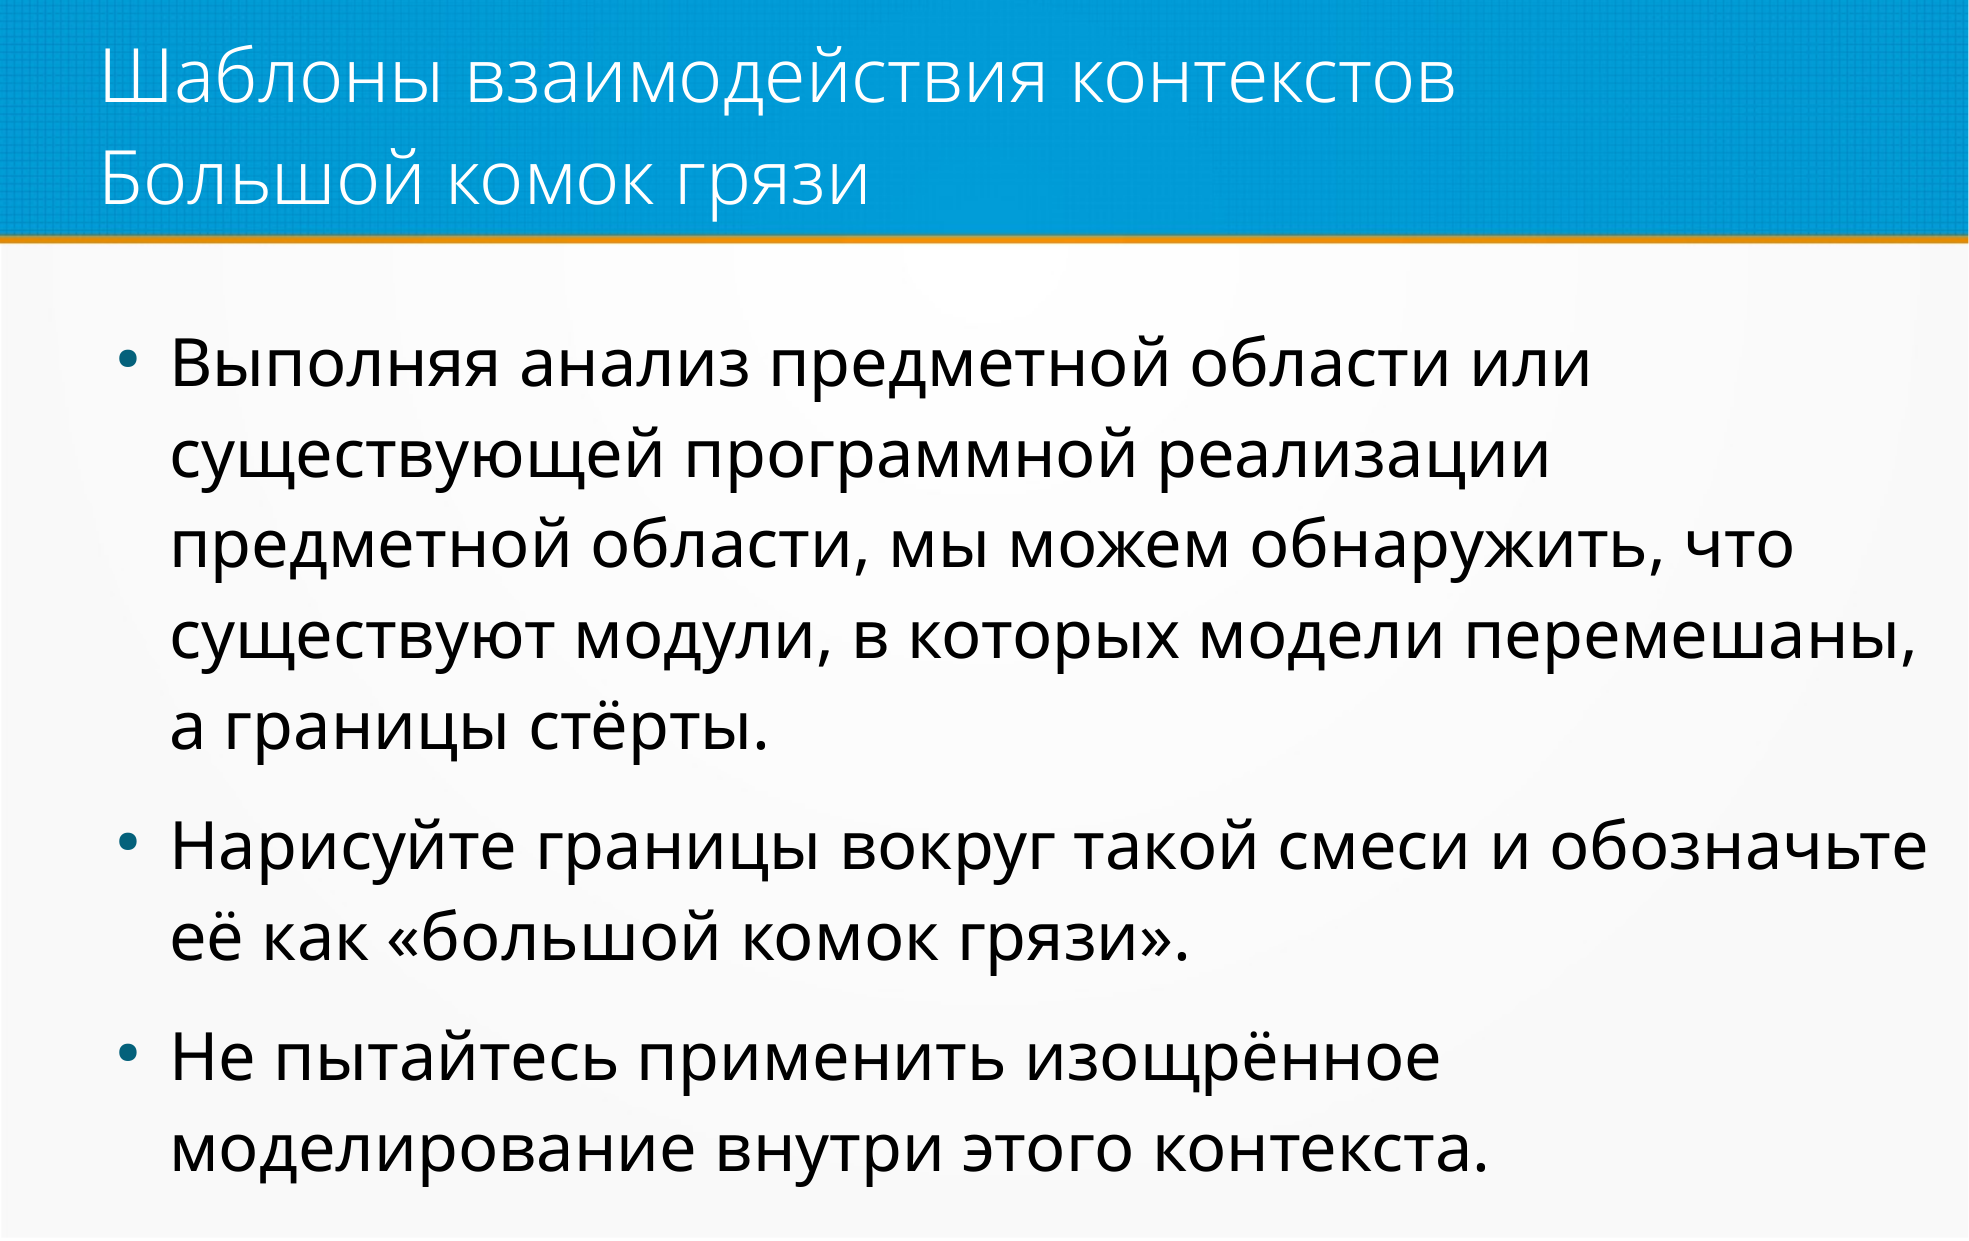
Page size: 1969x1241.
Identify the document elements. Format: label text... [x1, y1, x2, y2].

picture [0, 233, 1969, 1241]
title Шаблоны взаимодействия контекстов Большой комок грязи [98, 19, 1870, 227]
list Выполняя анализ предметной области или существующей программной реализации предметной области, мы можем обнаружить, что существуют модули, в которых модели перемешаны, а границы стёрты. Нарисуйте границы вокруг такой смеси и обозначьте её как «большой комок грязи». Не пытайтесь применить изощрённое моделирование внутри этого контекста. [98, 315, 1969, 1241]
